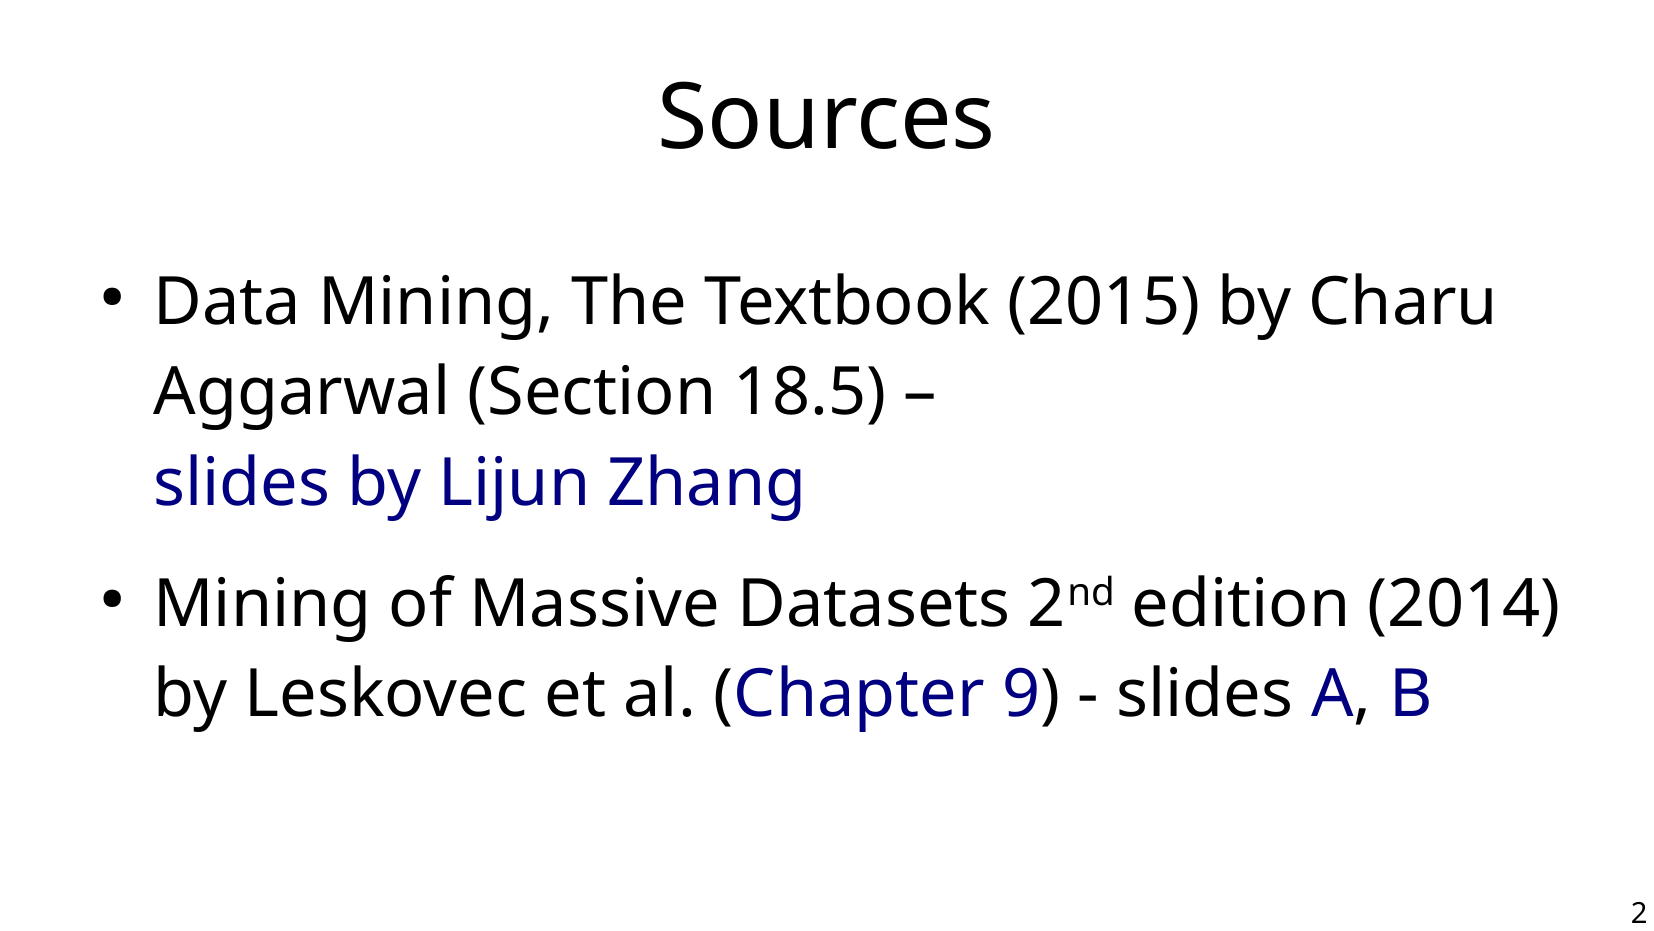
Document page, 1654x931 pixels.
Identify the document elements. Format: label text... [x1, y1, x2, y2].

title Sources [82, 1, 1571, 226]
list Data Mining, The Textbook (2015) by Charu Aggarwal (Section 18.5) – slides by Lijun Zhang Mining of Massive Datasets 2nd edition (2014) by Leskovec et al. (Chapter 9) - slides A, B [82, 253, 1571, 793]
